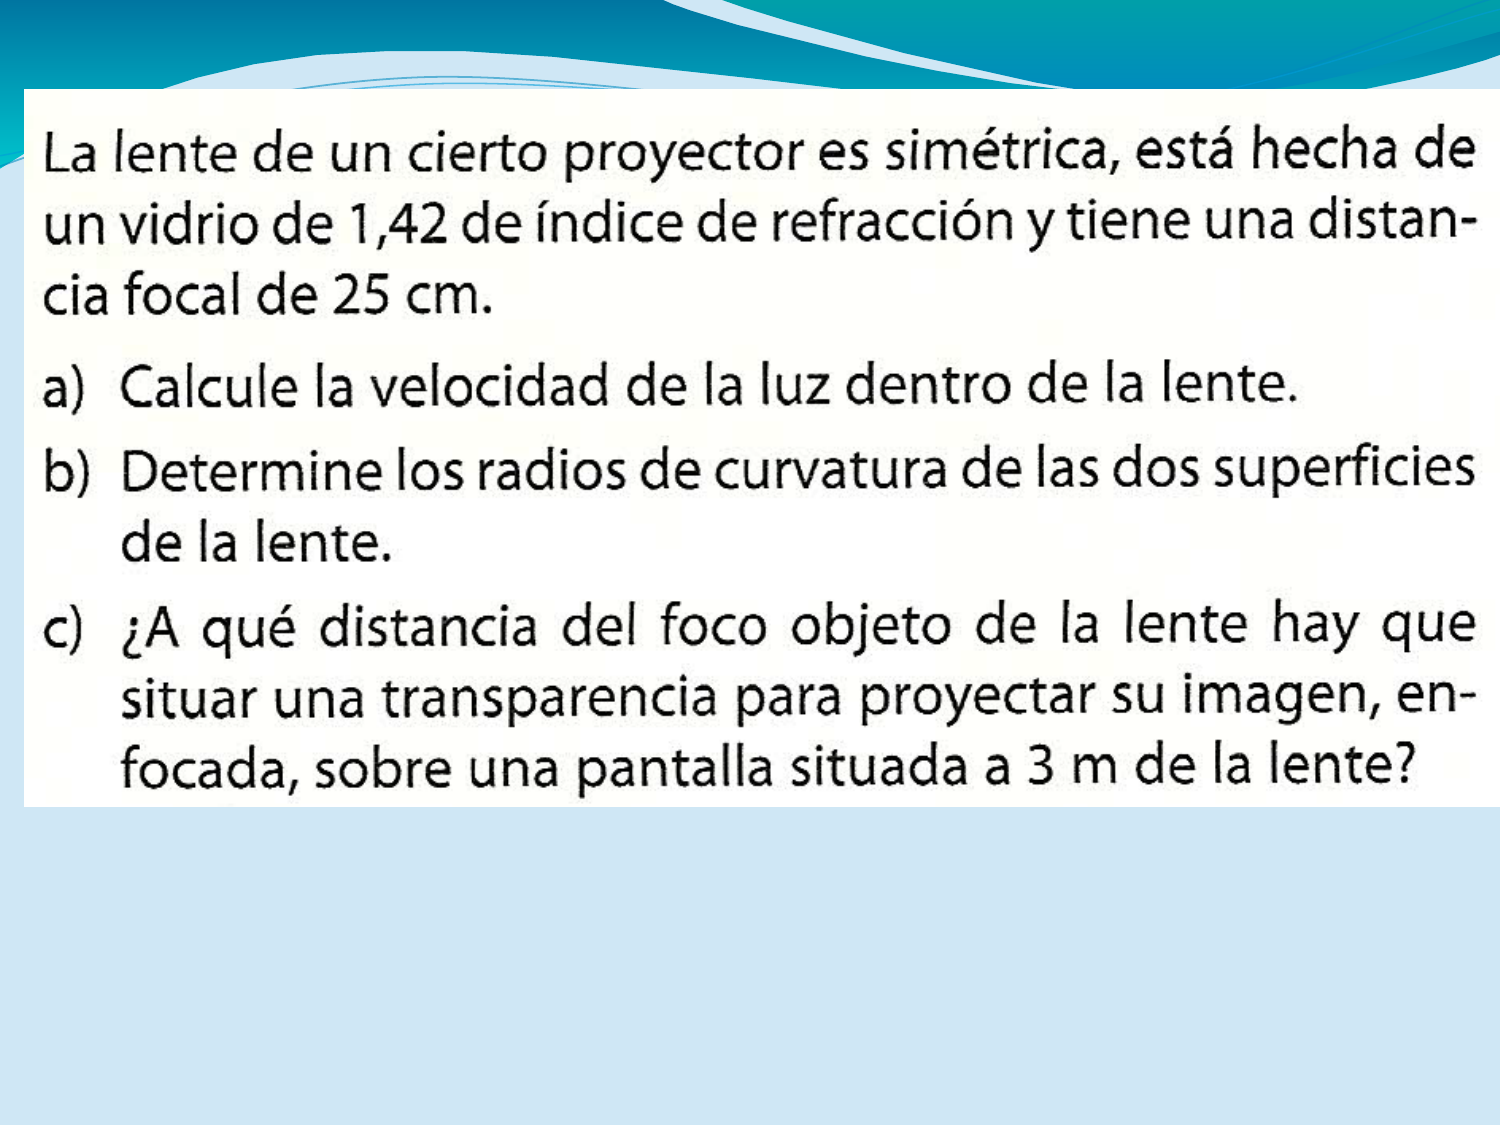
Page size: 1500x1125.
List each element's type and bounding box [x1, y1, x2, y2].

picture [24, 89, 1500, 807]
